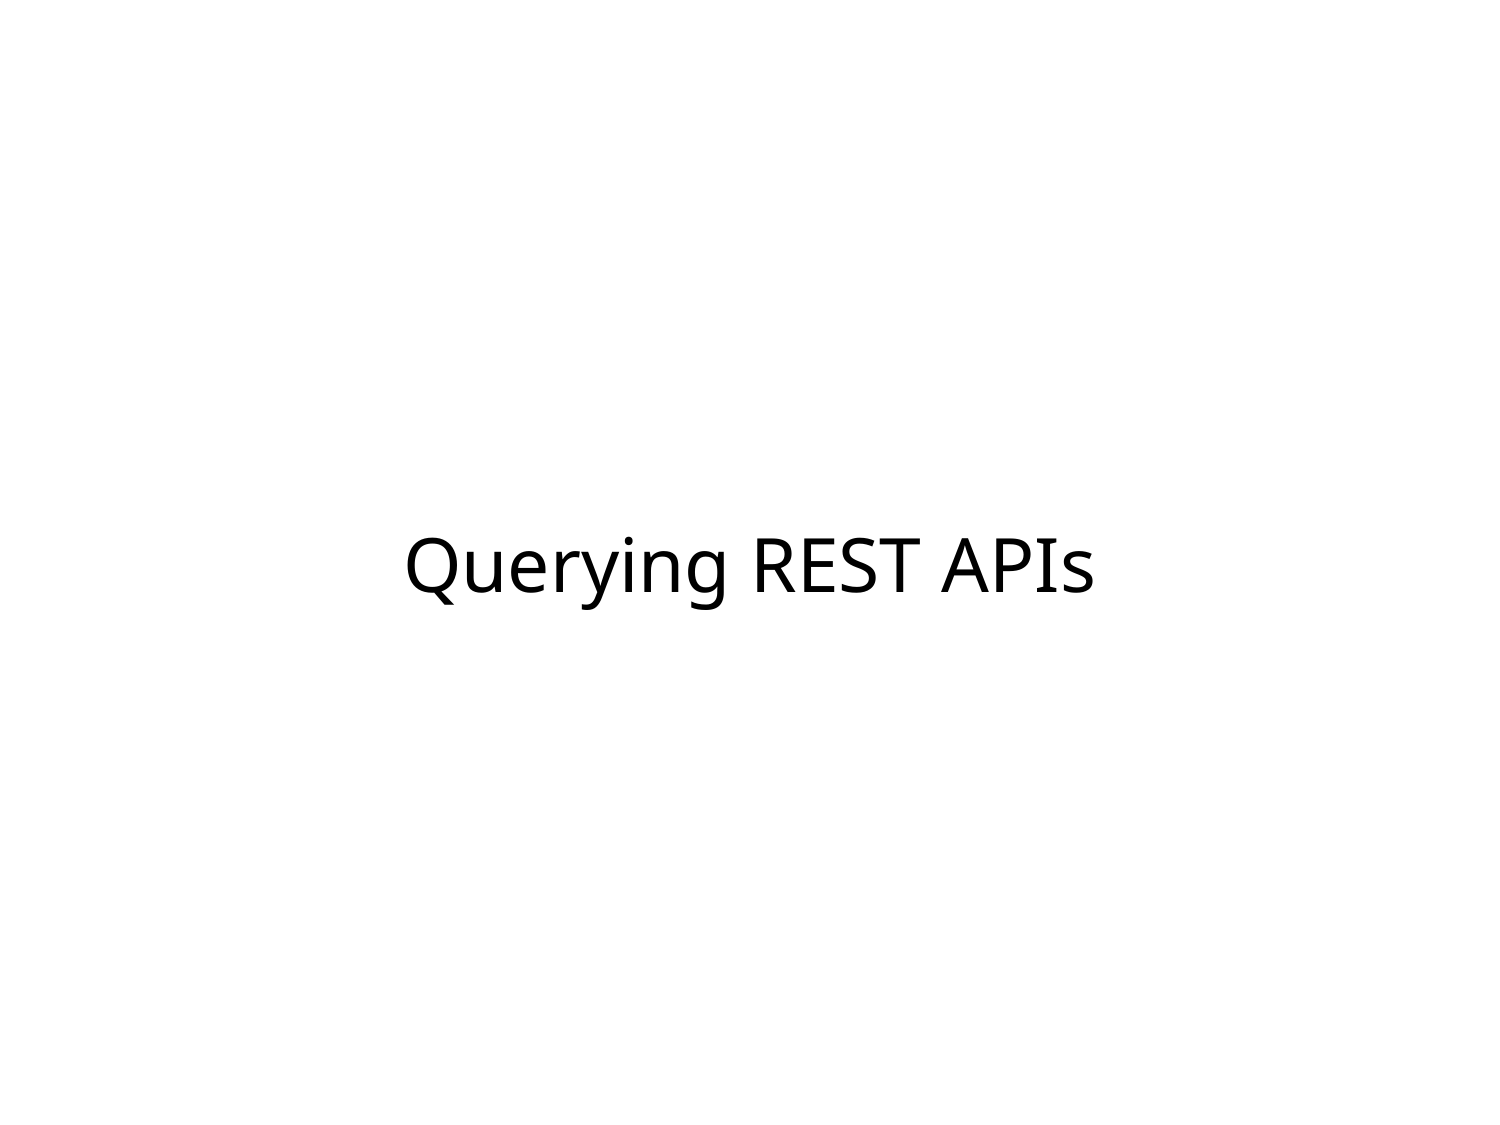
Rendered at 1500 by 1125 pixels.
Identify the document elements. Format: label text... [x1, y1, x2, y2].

title Querying REST APIs [51, 470, 1449, 655]
